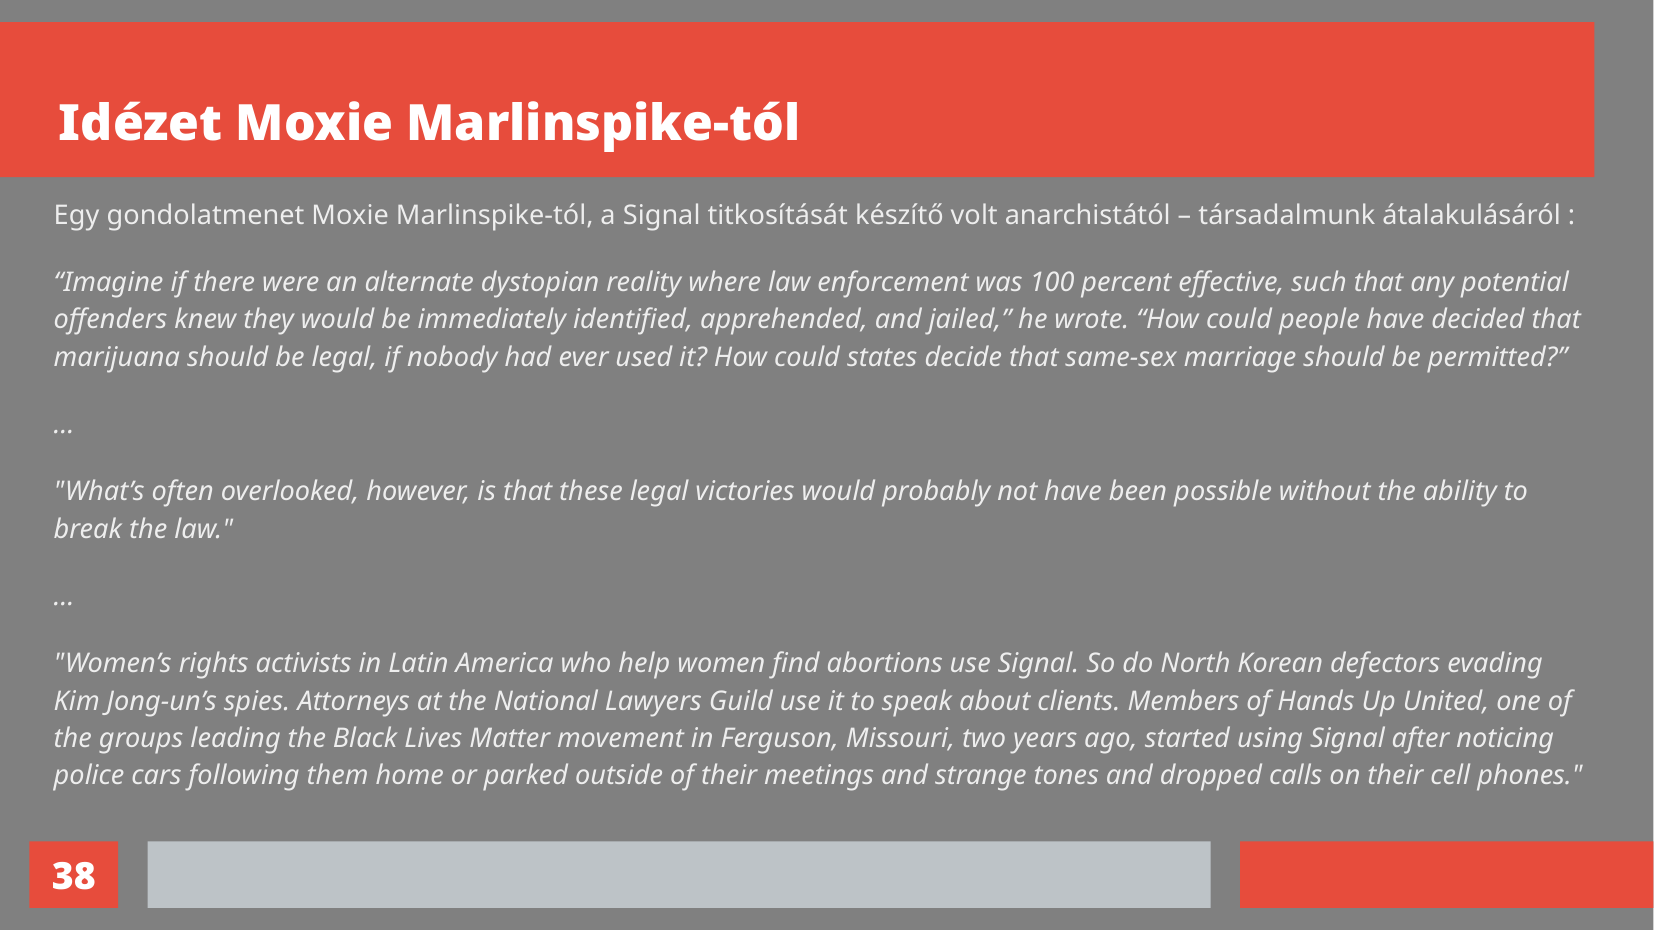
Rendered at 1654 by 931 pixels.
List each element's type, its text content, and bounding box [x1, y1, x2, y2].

list Egy gondolatmenet Moxie Marlinspike-tól, a Signal titkosítását készítő volt anarchistától – társadalmunk átalakulásáról : “Imagine if there were an alternate dystopian reality where law enforcement was 100 percent effective, such that any potential offenders knew they would be immediately identified, apprehended, and jailed,” he wrote. “How could people have decided that marijuana should be legal, if nobody had ever used it? How could states decide that same-sex marriage should be permitted?” ... "What’s often overlooked, however, is that these legal victories would probably not have been possible without the ability to break the law." ... "Women’s rights activists in Latin America who help women find abortions use Signal. So do North Korean defectors evading Kim Jong-un’s spies. Attorneys at the National Lawyers Guild use it to speak about clients. Members of Hands Up United, one of the groups leading the Black Lives Matter movement in Ferguson, Missouri, two years ago, started using Signal after noticing police cars following them home or parked outside of their meetings and strange tones and dropped calls on their cell phones." [30, 195, 1591, 856]
title Idézet Moxie Marlinspike-tól [58, 44, 1595, 155]
